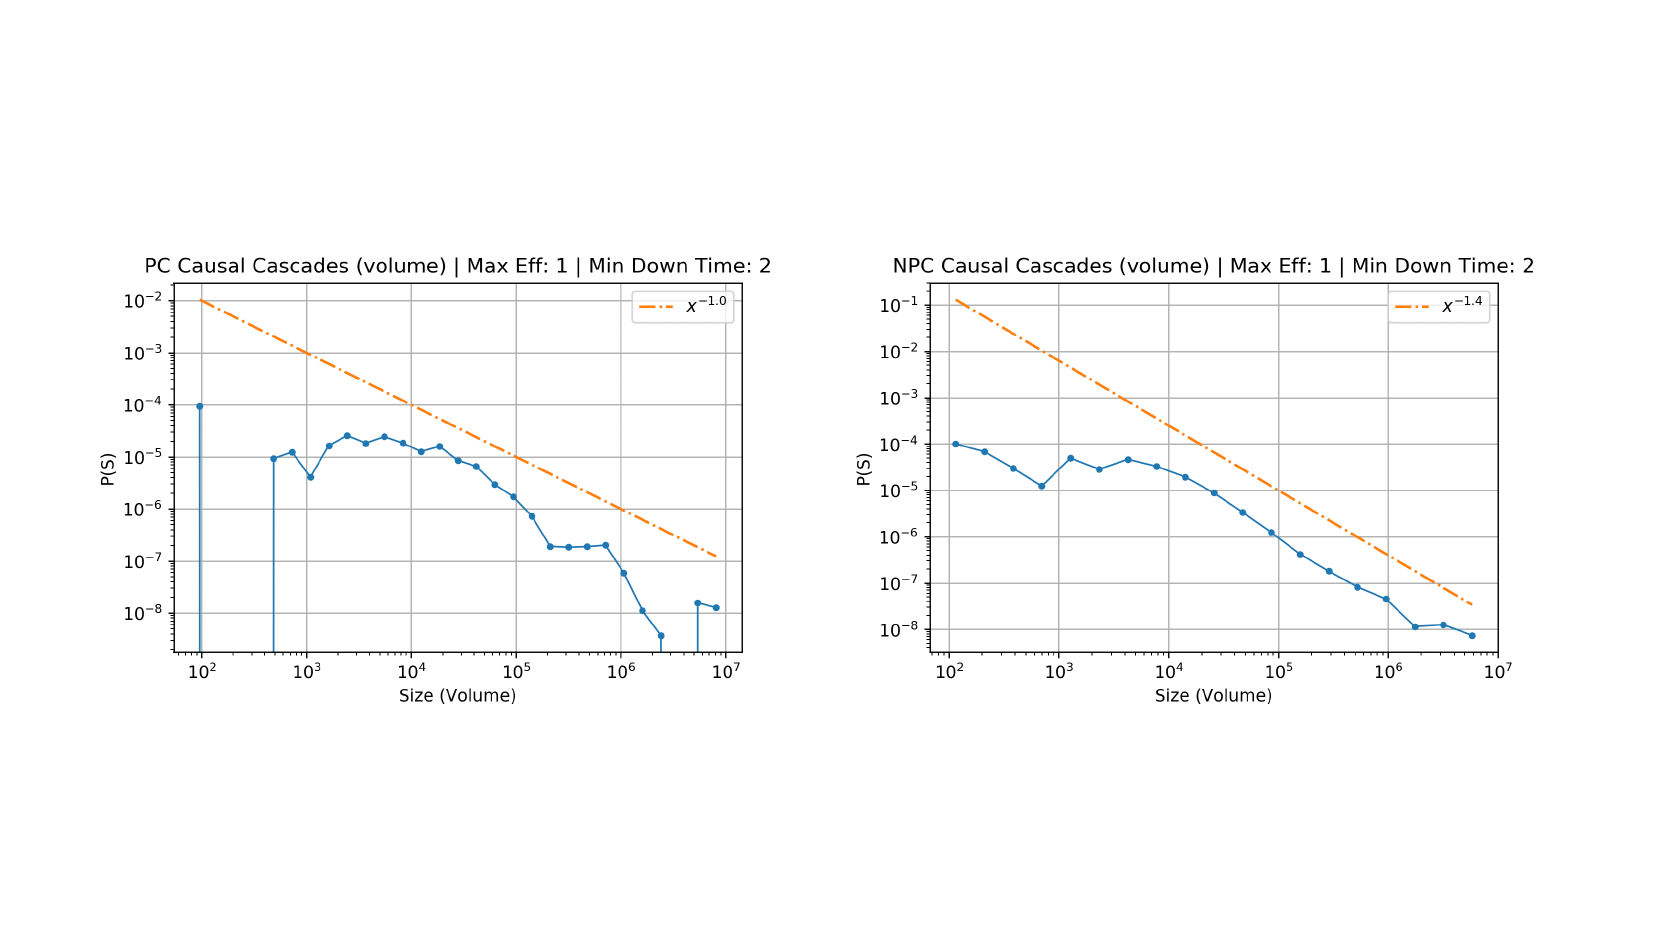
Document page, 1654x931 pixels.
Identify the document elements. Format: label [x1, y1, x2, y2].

picture [838, 224, 1571, 713]
picture [82, 224, 815, 713]
